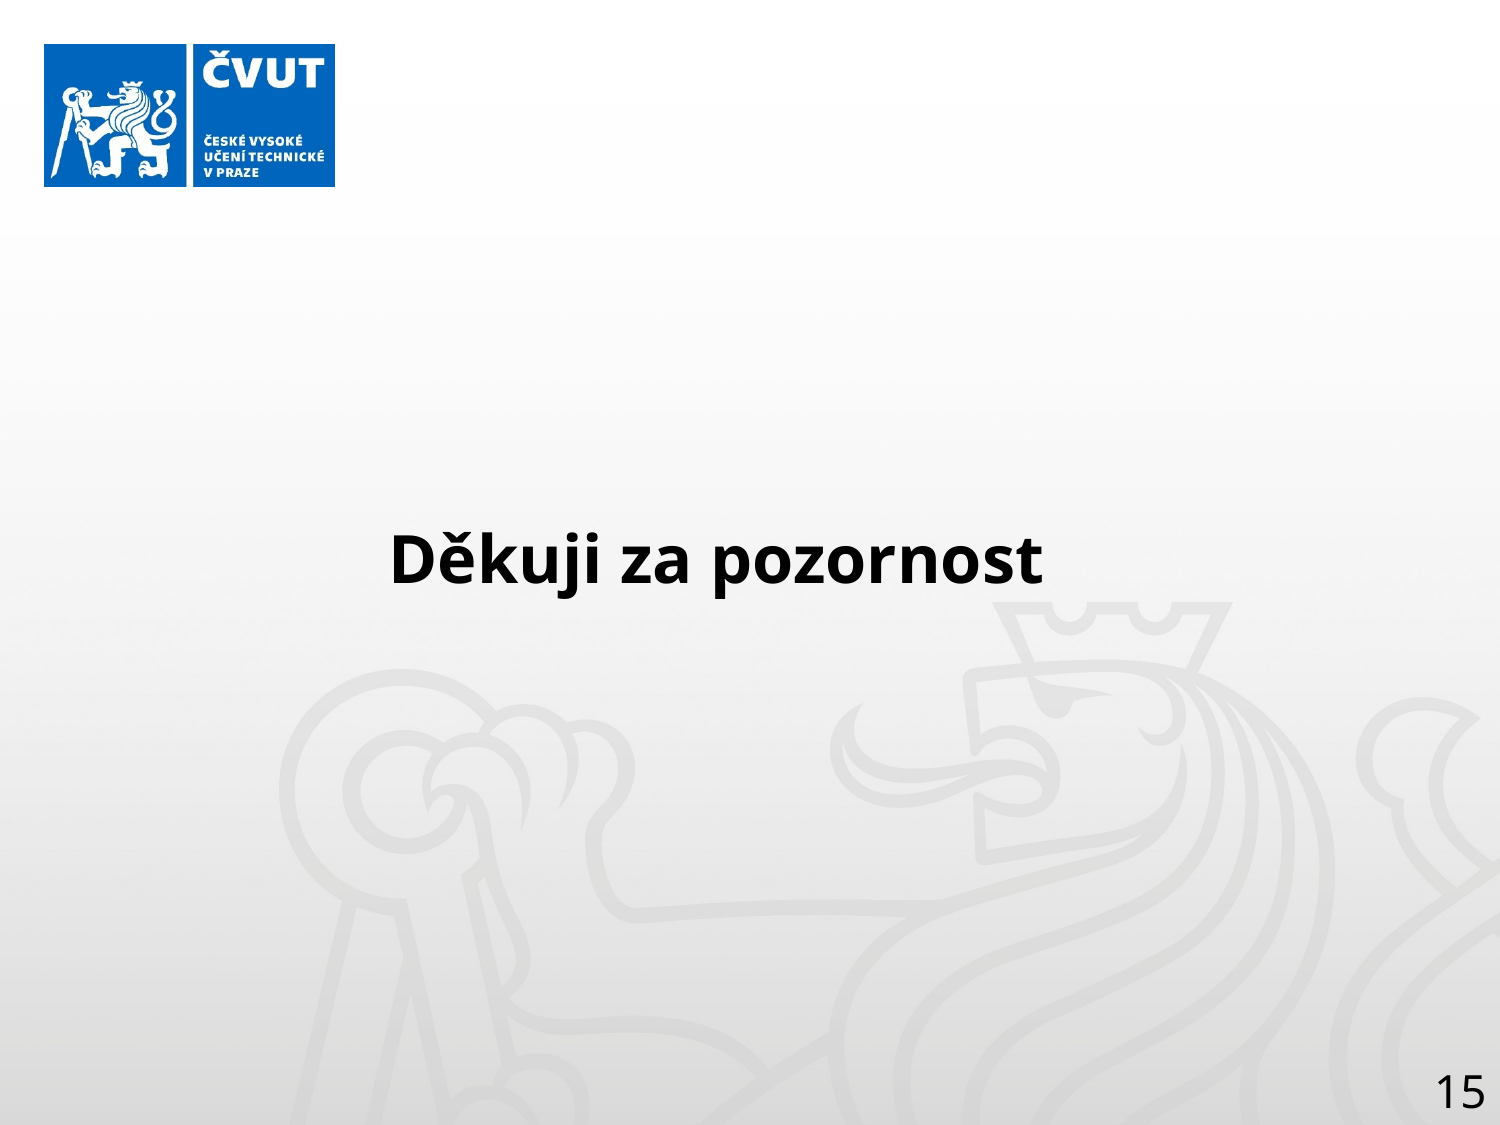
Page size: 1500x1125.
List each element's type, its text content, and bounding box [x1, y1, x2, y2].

title Děkuji za pozornost [373, 518, 1127, 607]
text_box 15 [1419, 1055, 1500, 1125]
picture [0, 0, 1500, 1125]
